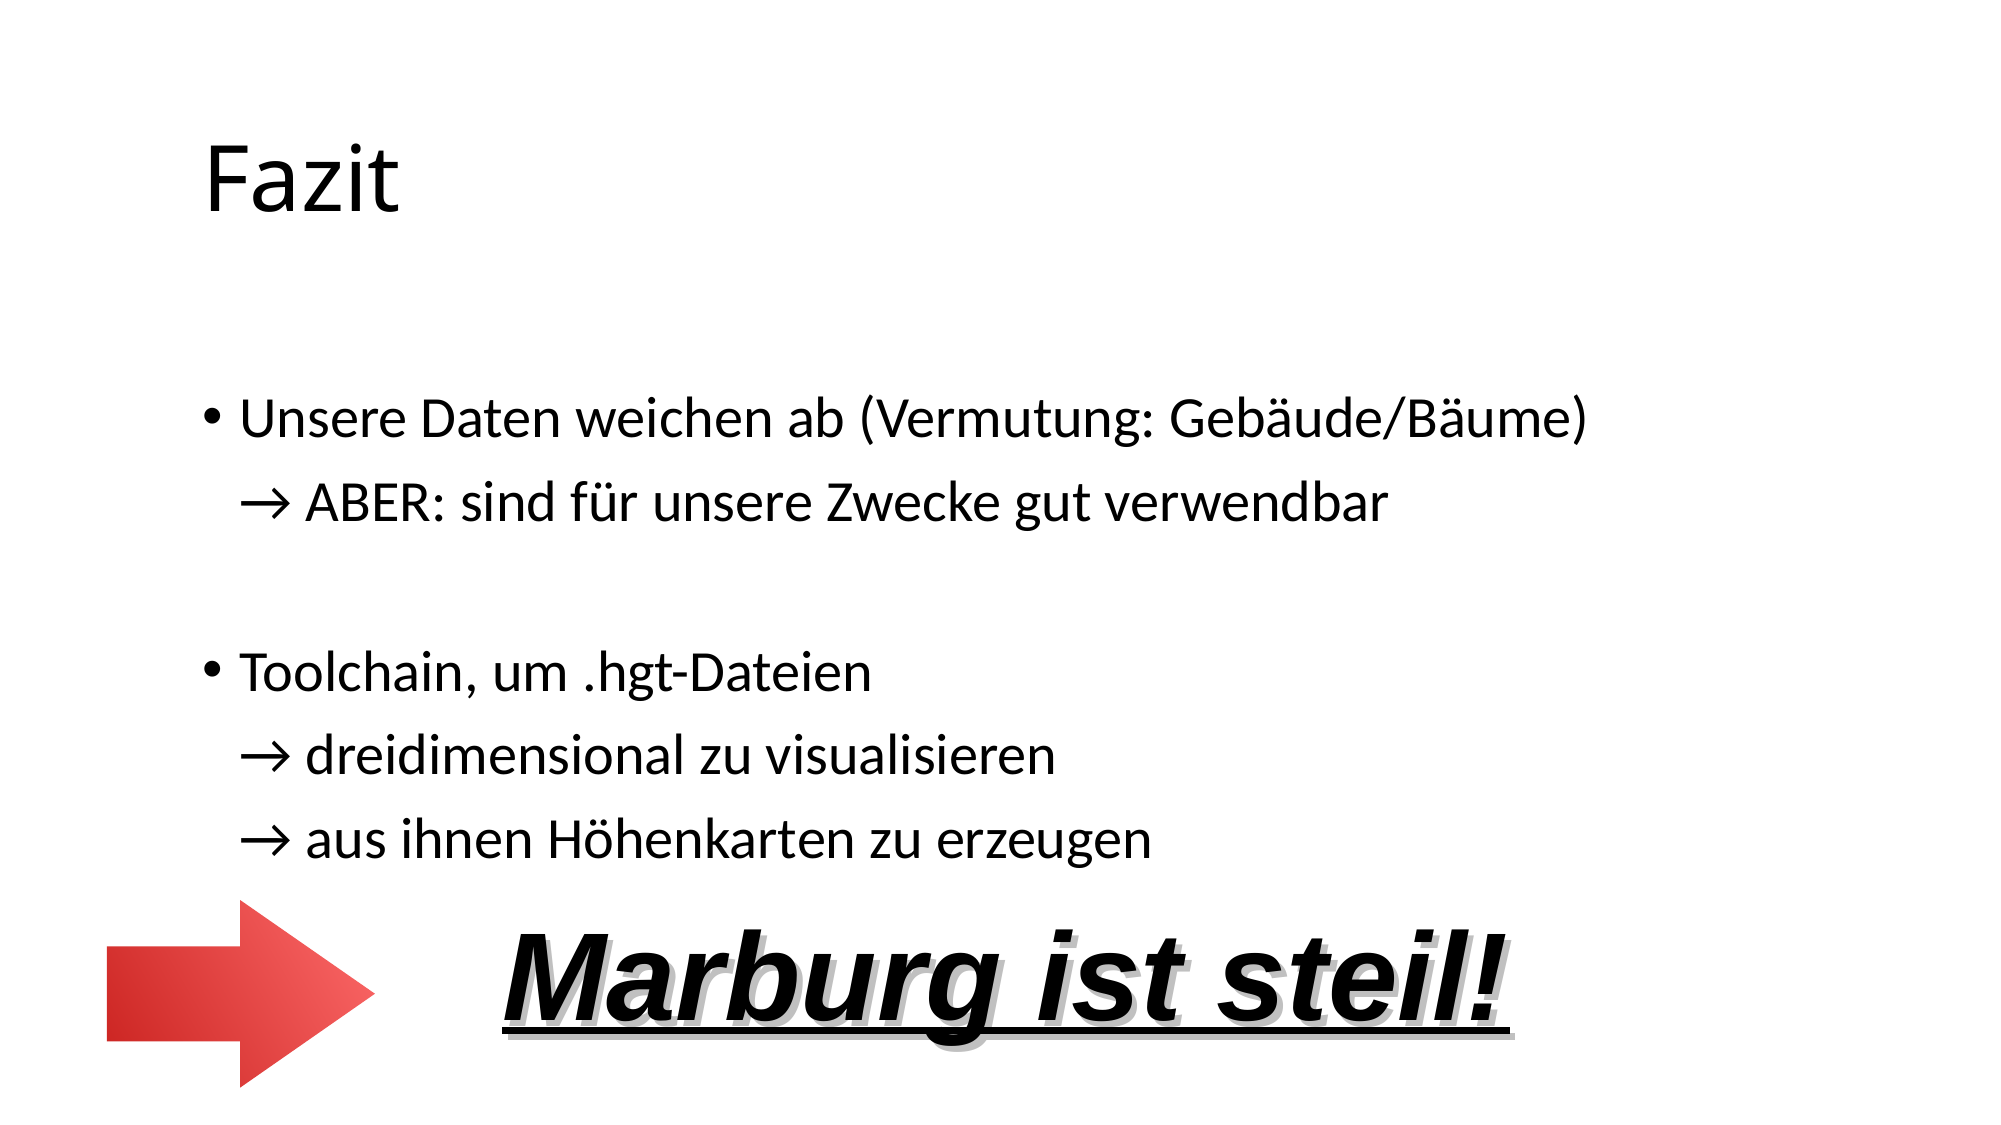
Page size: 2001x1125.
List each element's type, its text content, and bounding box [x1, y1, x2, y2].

text_box [106, 900, 375, 1088]
list Unsere Daten weichen ab (Vermutung: Gebäude/Bäume) → ABER: sind für unsere Zwecke gut verwendbar Toolchain, um .hgt-Dateien → dreidimensional zu visualisieren → aus ihnen Höhenkarten zu erzeugen [187, 289, 1813, 950]
text_box Marburg ist steil! [487, 900, 1525, 1055]
title Fazit [187, 99, 1813, 264]
